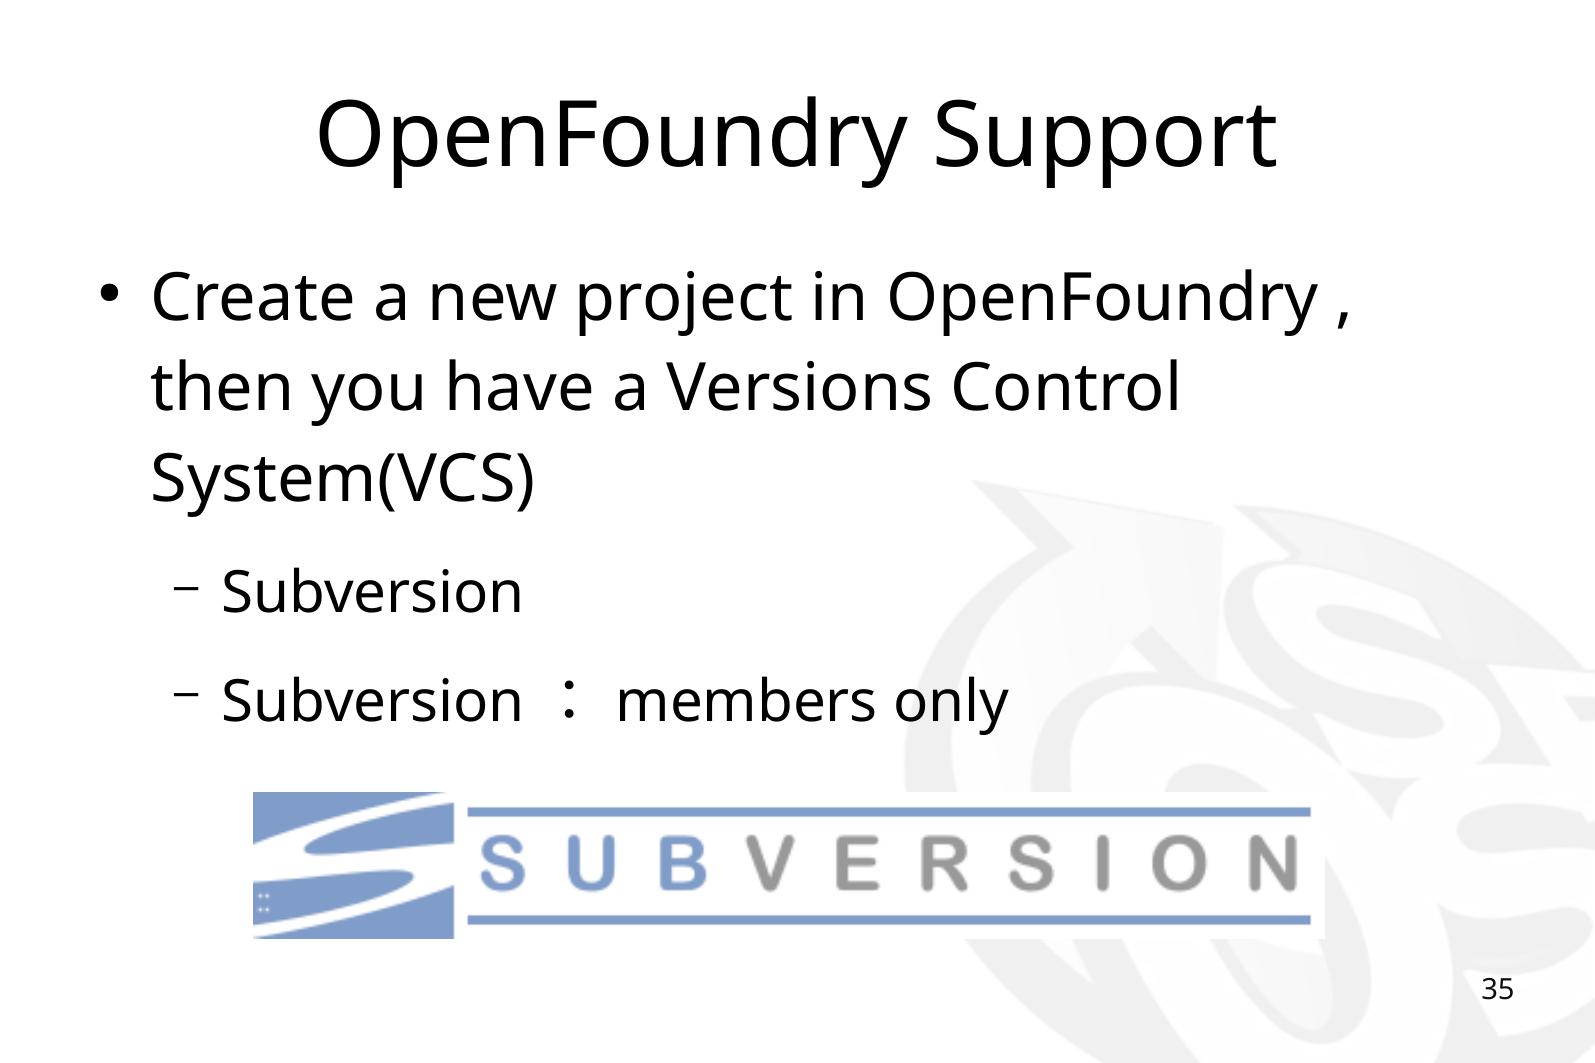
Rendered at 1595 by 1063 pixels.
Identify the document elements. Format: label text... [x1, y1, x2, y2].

list Create a new project in OpenFoundry , then you have a Versions Control System(VCS) Subversion Subversion：members only [79, 248, 1515, 951]
title OpenFoundry Support [79, 42, 1515, 220]
picture [253, 792, 1325, 939]
